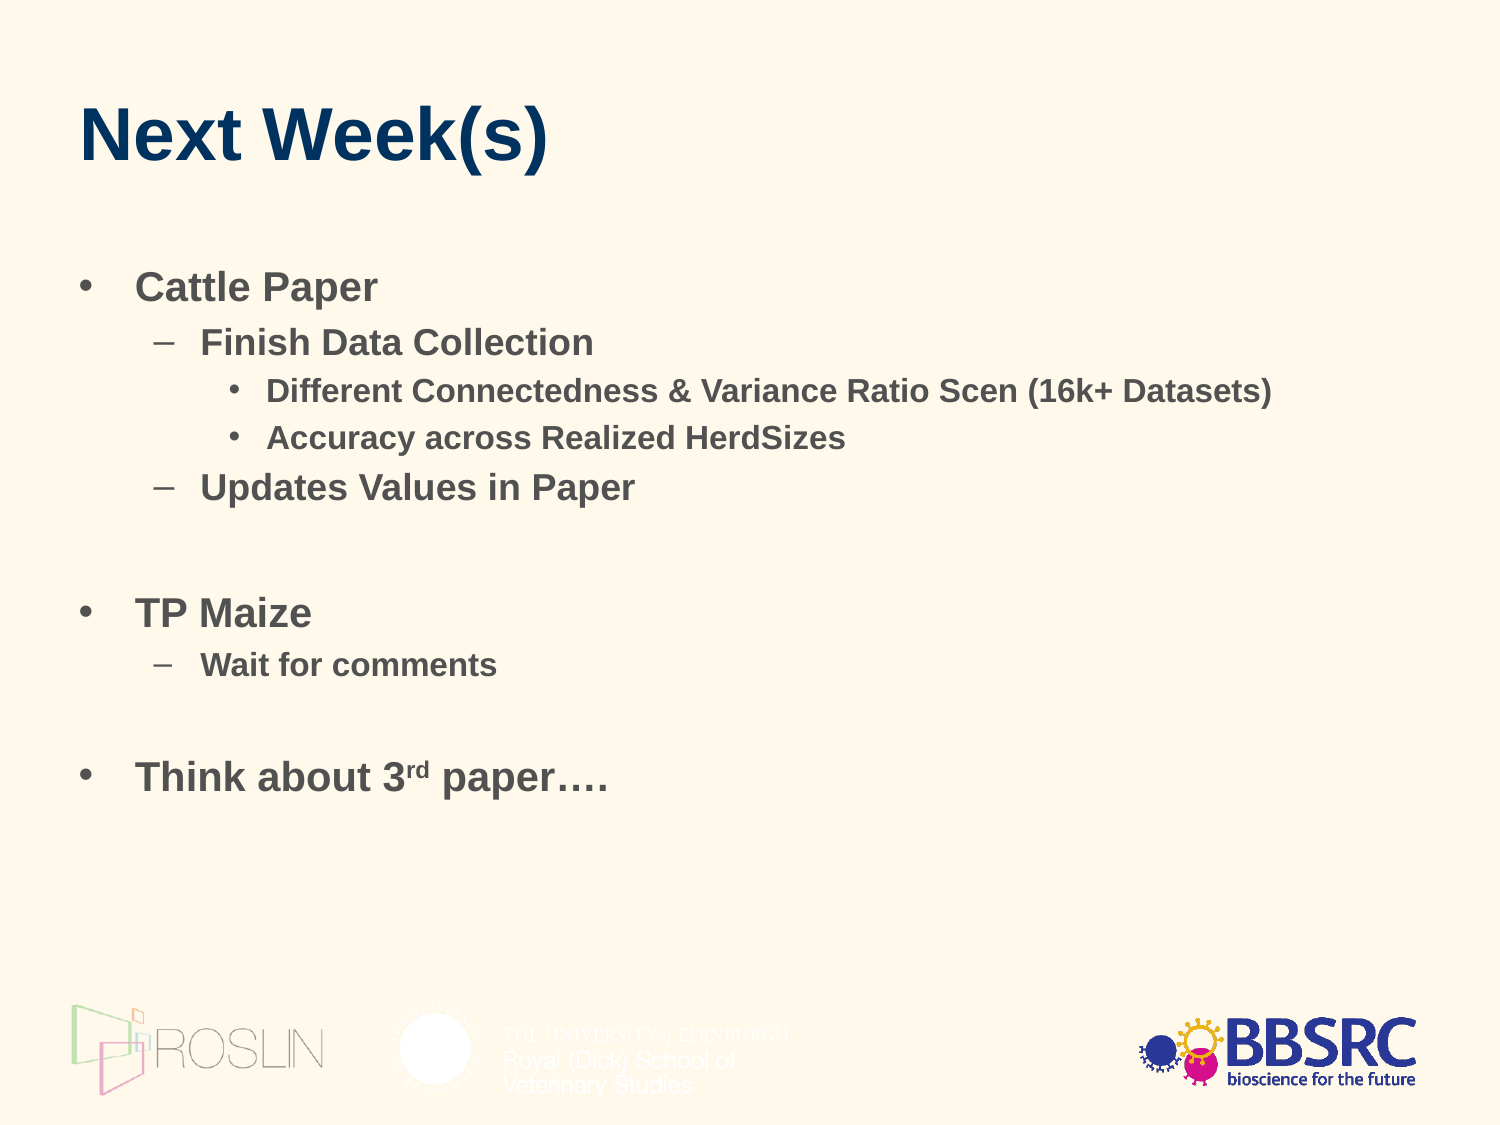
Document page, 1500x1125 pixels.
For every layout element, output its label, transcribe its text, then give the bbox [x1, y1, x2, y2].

title Next Week(s) [64, 78, 1425, 184]
picture [1137, 1014, 1416, 1092]
list Cattle Paper Finish Data Collection Different Connectedness & Variance Ratio Scen (16k+ Datasets) Accuracy across Realized HerdSizes Updates Values in Paper TP Maize Wait for comments Think about 3rd paper…. [63, 184, 1427, 872]
picture [64, 969, 336, 1118]
